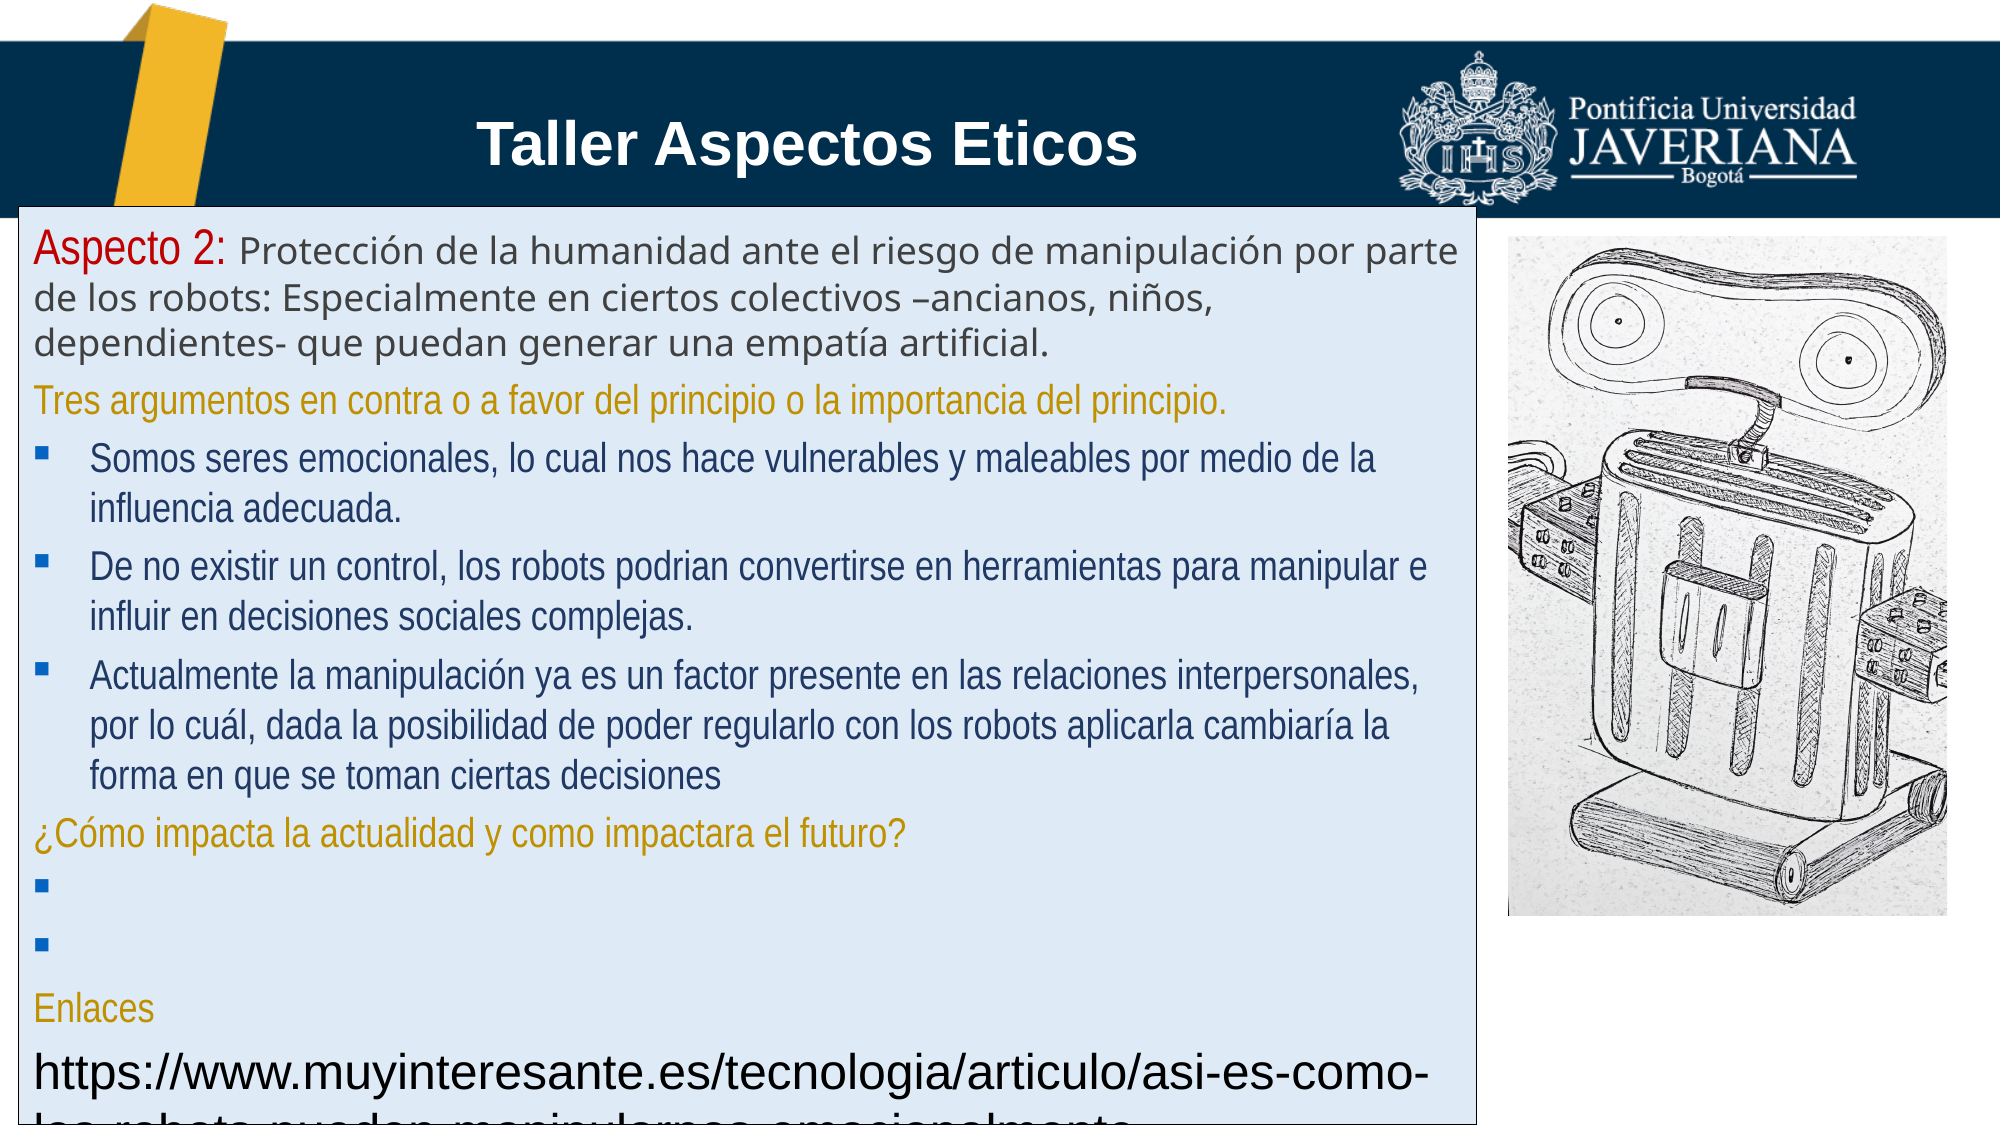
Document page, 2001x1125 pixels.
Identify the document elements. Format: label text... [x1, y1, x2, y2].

text_box Aspecto 2: Protección de la humanidad ante el riesgo de manipulación por parte de los robots: Especialmente en ciertos colectivos –ancianos, niños, dependientes- que puedan generar una empatía artificial. Tres argumentos en contra o a favor del principio o la importancia del principio. Somos seres emocionales, lo cual nos hace vulnerables y maleables por medio de la influencia adecuada. De no existir un control, los robots podrian convertirse en herramientas para manipular e influir en decisiones sociales complejas. Actualmente la manipulación ya es un factor presente en las relaciones interpersonales, por lo cuál, dada la posibilidad de poder regularlo con los robots aplicarla cambiaría la forma en que se toman ciertas decisiones ¿Cómo impacta la actualidad y como impactara el futuro? Enlaces https://www.muyinteresante.es/tecnologia/articulo/asi-es-como-los-robots-pueden-manipularnos-emocionalmente [18, 206, 1477, 1125]
picture [0, 0, 2000, 1125]
text_box Taller Aspectos Eticos [220, 95, 1397, 186]
